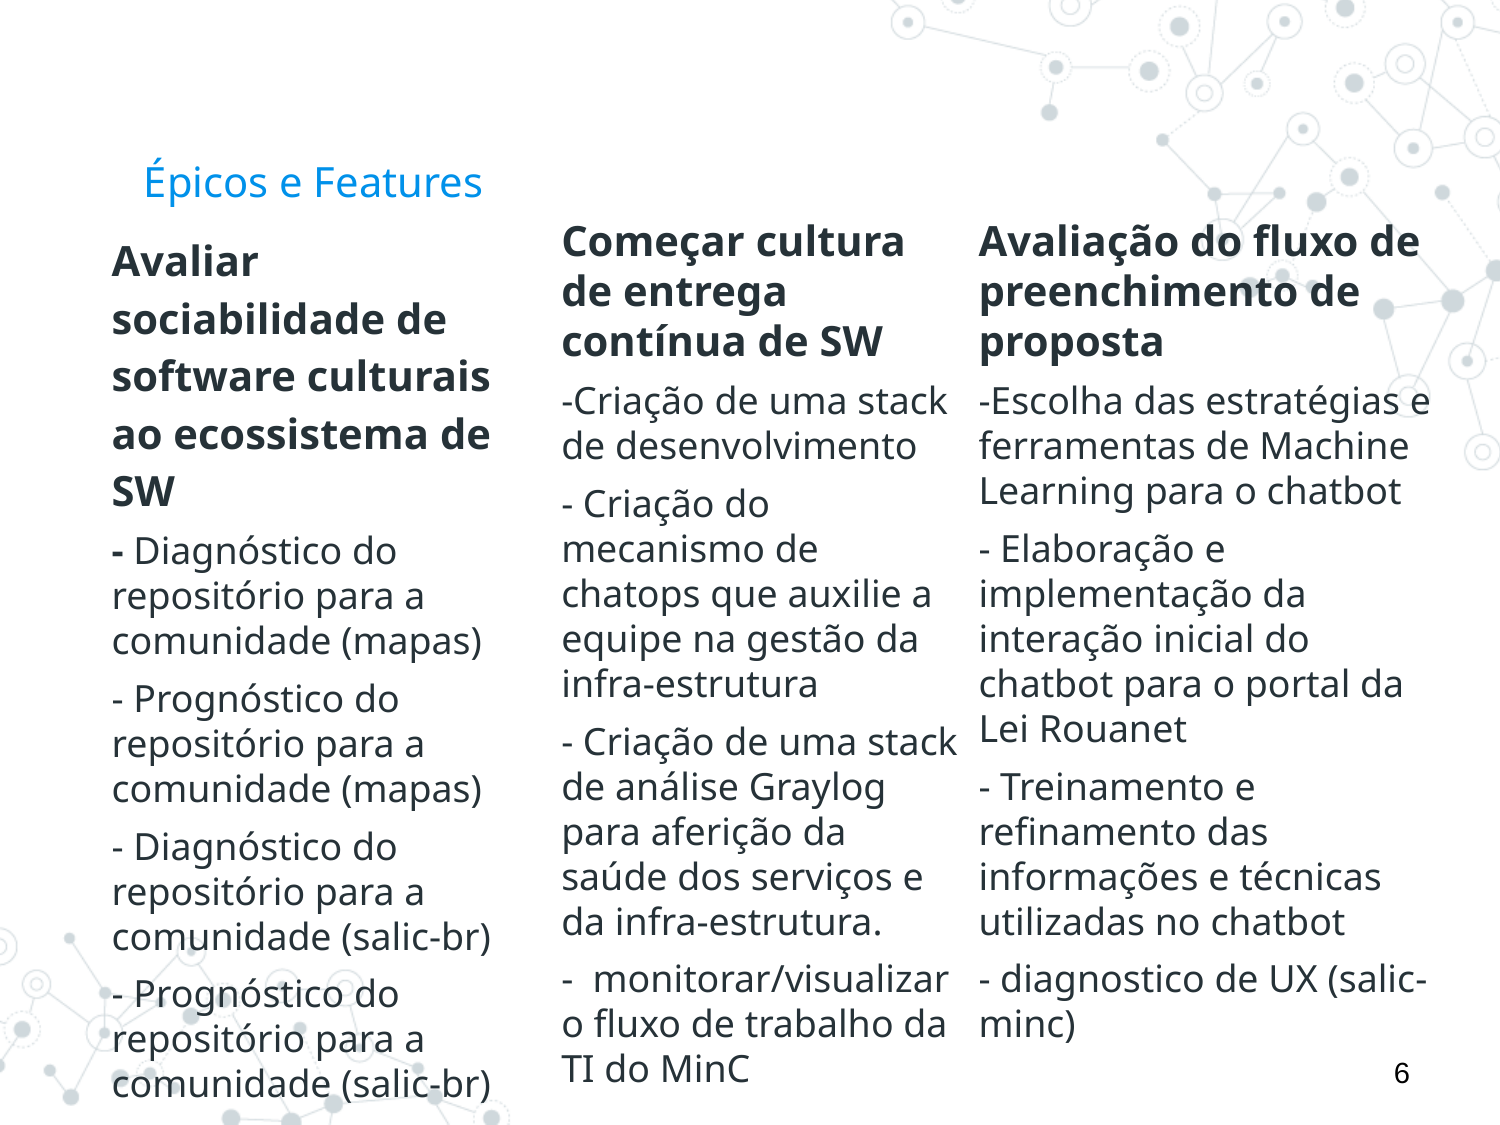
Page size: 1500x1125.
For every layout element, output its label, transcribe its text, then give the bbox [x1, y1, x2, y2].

picture [0, 0, 1500, 1125]
slide_number <number> [1378, 1038, 1469, 1125]
list Avaliação do fluxo de preenchimento de proposta -Escolha das estratégias e ferramentas de Machine Learning para o chatbot - Elaboração e implementação da interação inicial do chatbot para o portal da Lei Rouanet - Treinamento e refinamento das informações e técnicas utilizadas no chatbot - diagnostico de UX (salic-minc) [963, 200, 1469, 1015]
list Avaliar sociabilidade de software culturais ao ecossistema de SW - Diagnóstico do repositório para a comunidade (mapas) - Prognóstico do repositório para a comunidade (mapas) - Diagnóstico do repositório para a comunidade (salic-br) - Prognóstico do repositório para a comunidade (salic-br) [96, 212, 526, 1028]
list Começar cultura de entrega contínua de SW -Criação de uma stack de desenvolvimento - Criação do mecanismo de chatops que auxilie a equipe na gestão da infra-estrutura - Criação de uma stack de análise Graylog para aferição da saúde dos serviços e da infra-estrutura. - monitorar/visualizar o fluxo de trabalho da TI do MinC [546, 200, 963, 1015]
title Épicos e Features [128, 67, 1372, 222]
